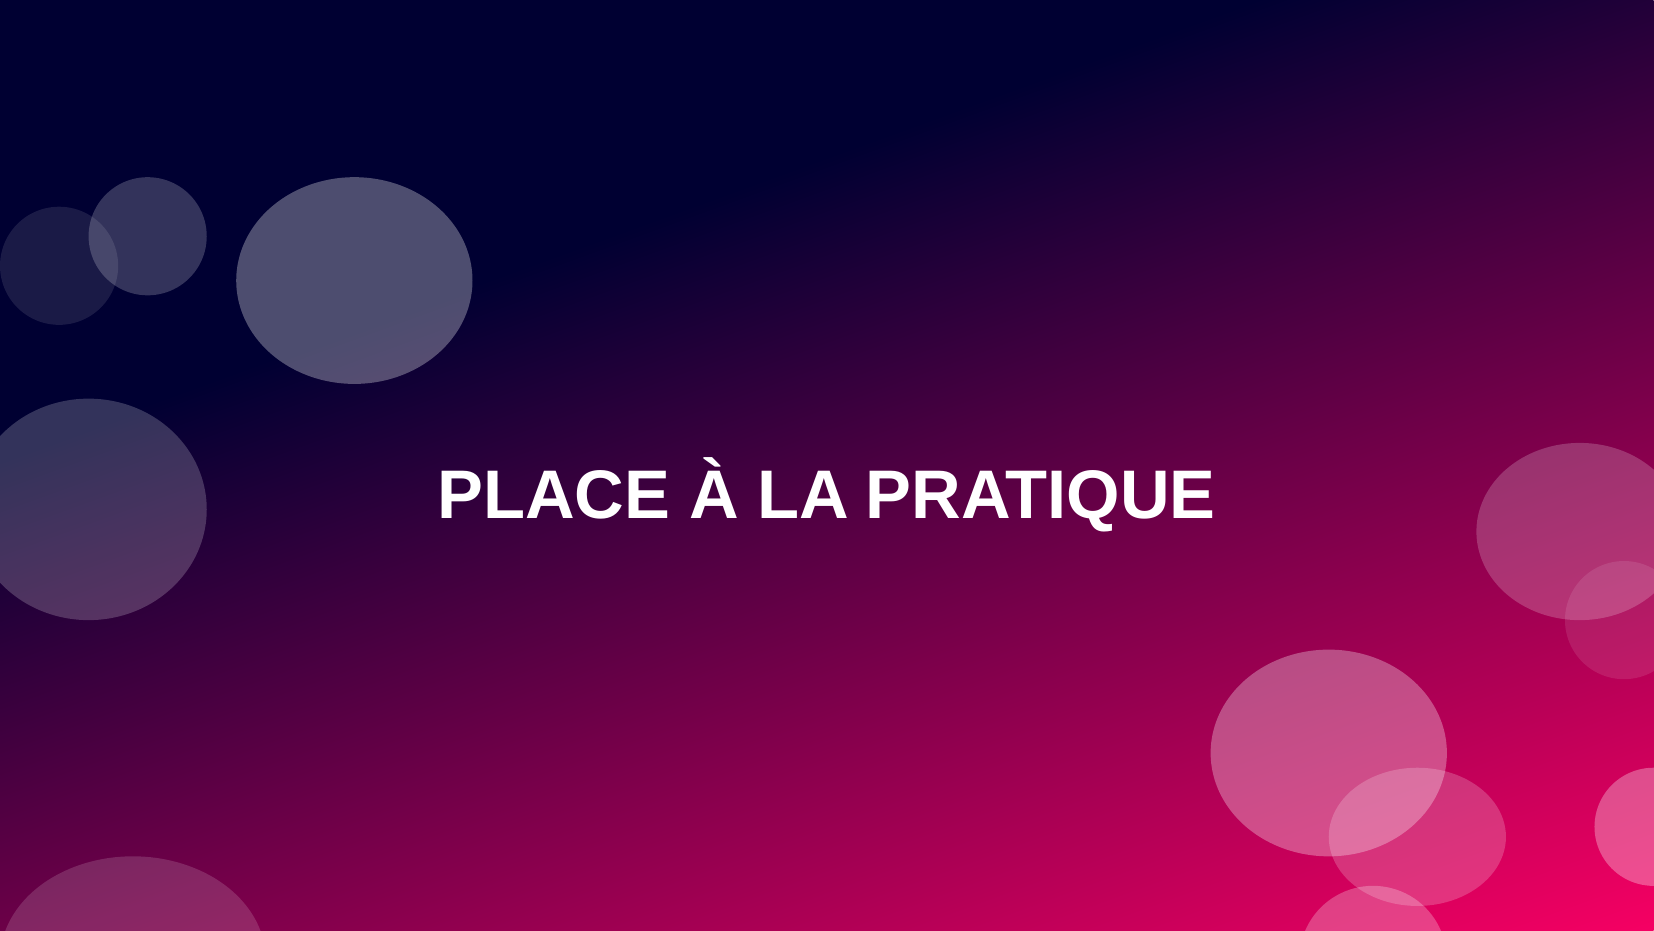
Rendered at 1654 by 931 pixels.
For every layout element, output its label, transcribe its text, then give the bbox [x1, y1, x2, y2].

title PLACE À LA PRATIQUE [88, 413, 1565, 576]
